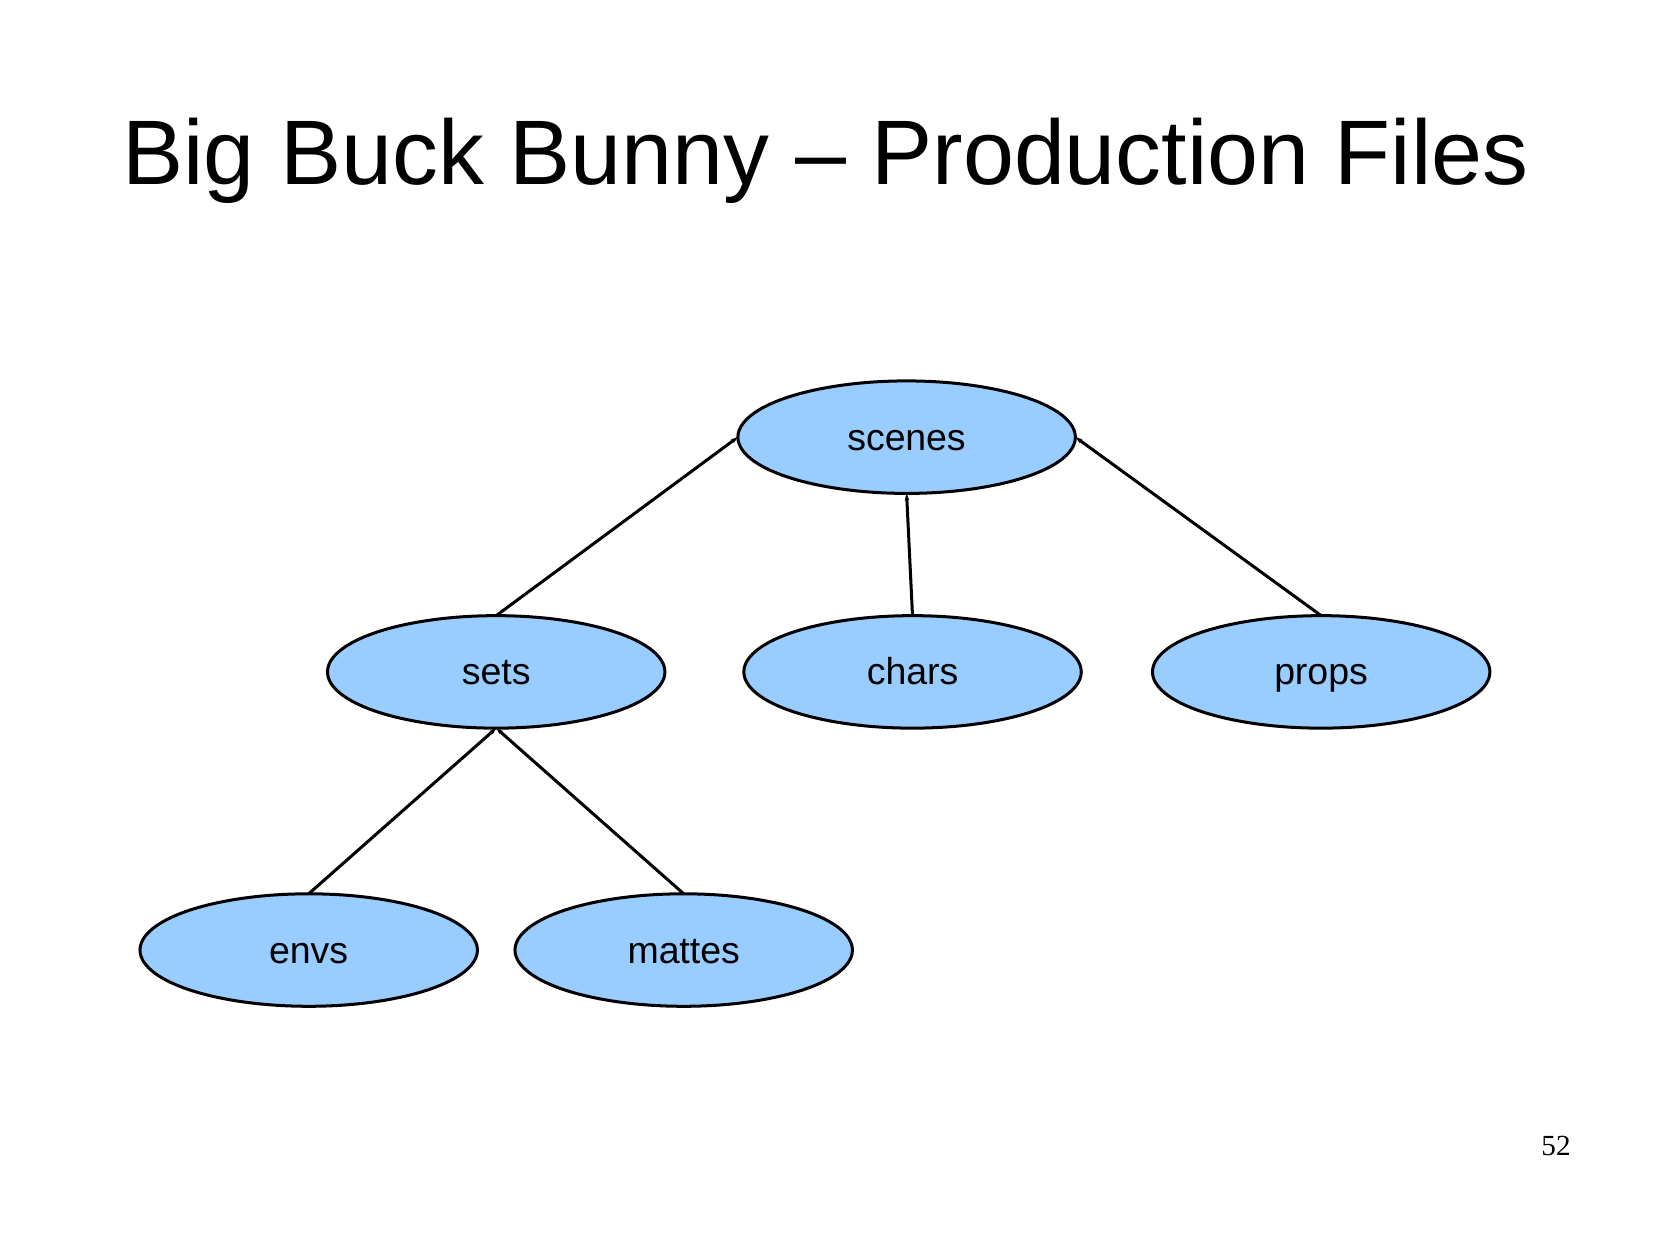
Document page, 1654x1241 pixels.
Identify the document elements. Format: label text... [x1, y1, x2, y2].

text_box envs [139, 893, 478, 1007]
text_box chars [743, 615, 1082, 729]
text_box scenes [737, 380, 1076, 494]
text_box mattes [514, 893, 853, 1007]
text_box props [1152, 615, 1490, 729]
title Big Buck Bunny – Production Files [82, 49, 1571, 257]
text_box sets [327, 615, 665, 729]
